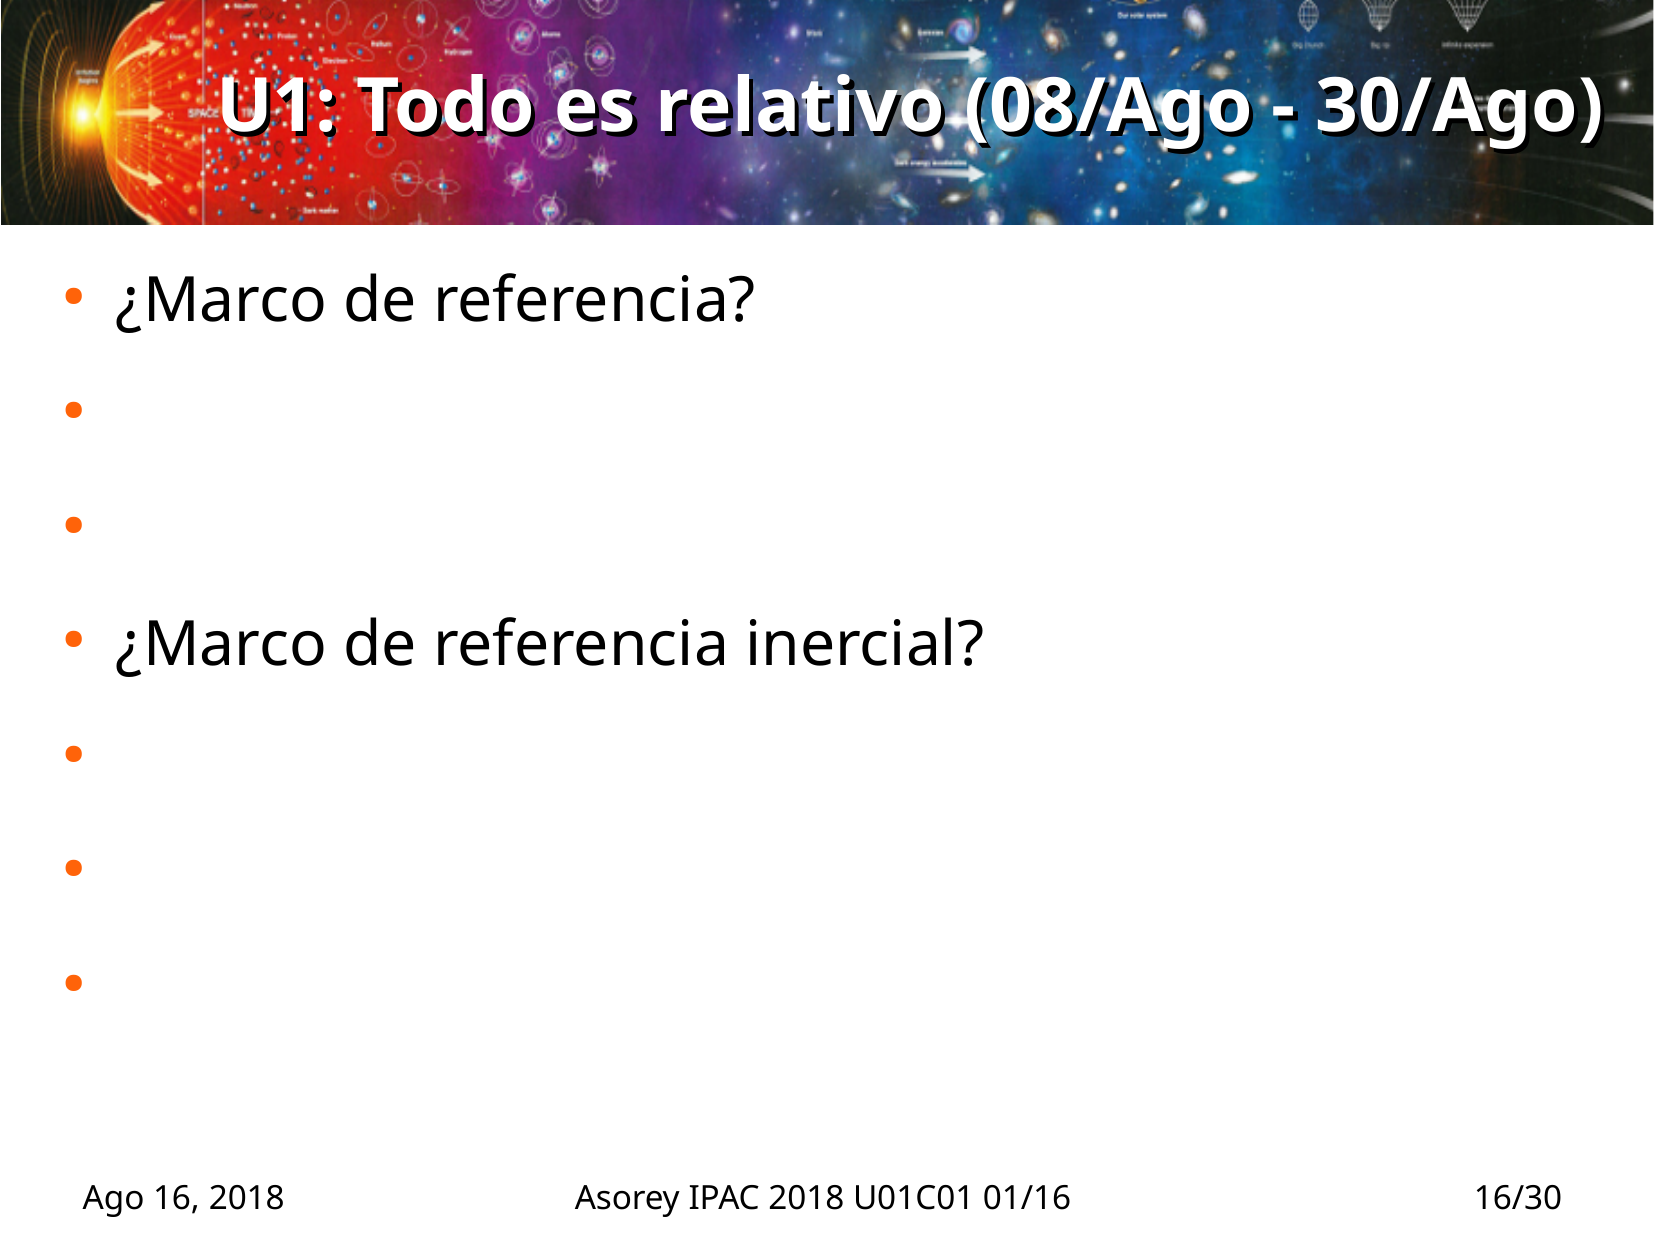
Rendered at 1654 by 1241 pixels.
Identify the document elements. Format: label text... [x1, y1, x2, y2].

title U1: Todo es relativo (08/Ago - 30/Ago) [45, 15, 1606, 191]
list ¿Marco de referencia? ¿Marco de referencia inercial? [45, 255, 1606, 1156]
picture [1, 0, 1654, 225]
